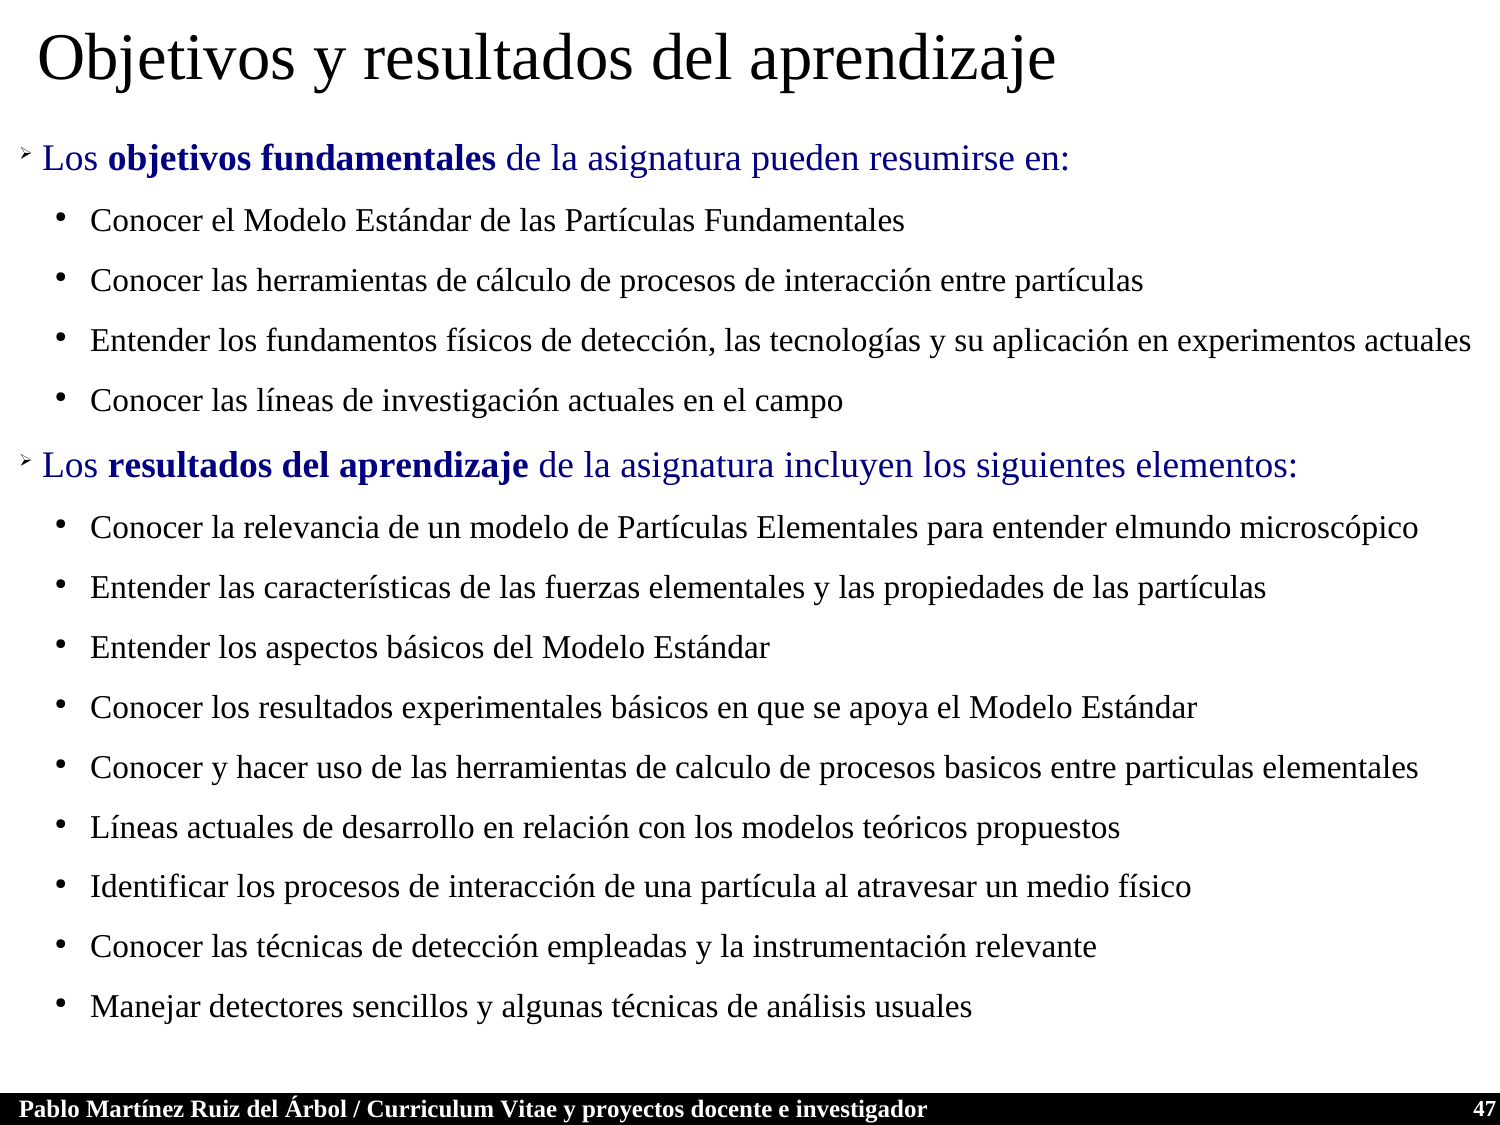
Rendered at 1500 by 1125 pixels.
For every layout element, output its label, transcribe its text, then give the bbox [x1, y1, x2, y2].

text_box Objetivos y resultados del aprendizaje [0, 3, 1111, 98]
text_box Los objetivos fundamentales de la asignatura pueden resumirse en: Conocer el Modelo Estándar de las Partículas Fundamentales Conocer las herramientas de cálculo de procesos de interacción entre partículas Entender los fundamentos físicos de detección, las tecnologías y su aplicación en experimentos actuales Conocer las líneas de investigación actuales en el campo Los resultados del aprendizaje de la asignatura incluyen los siguientes elementos: Conocer la relevancia de un modelo de Partículas Elementales para entender elmundo microscópico Entender las características de las fuerzas elementales y las propiedades de las partículas Entender los aspectos básicos del Modelo Estándar Conocer los resultados experimentales básicos en que se apoya el Modelo Estándar Conocer y hacer uso de las herramientas de calculo de procesos basicos entre particulas elementales Líneas actuales de desarrollo en relación con los modelos teóricos propuestos Identificar los procesos de interacción de una partícula al atravesar un medio físico Conocer las técnicas de detección empleadas y la instrumentación relevante Manejar detectores sencillos y algunas técnicas de análisis usuales [0, 98, 1500, 279]
